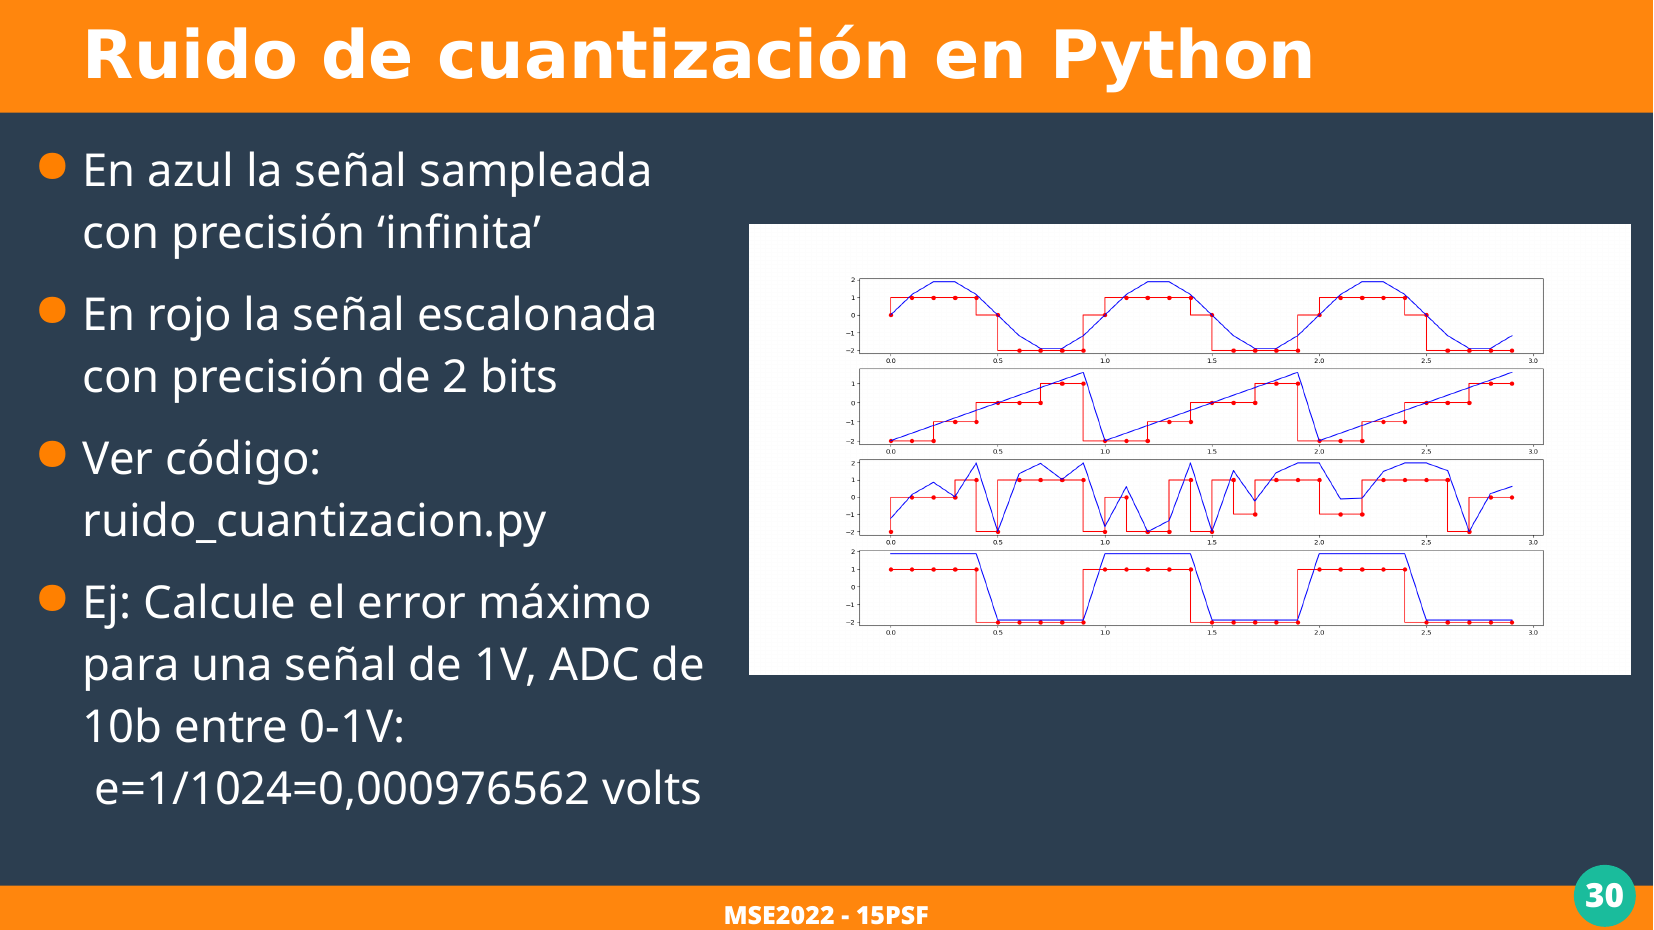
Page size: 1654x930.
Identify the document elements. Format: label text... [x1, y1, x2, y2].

list En azul la señal sampleada con precisión ‘infinita’ En rojo la señal escalonada con precisión de 2 bits Ver código: ruido_cuantizacion.py Ej: Calcule el error máximo para una señal de 1V, ADC de 10b entre 0-1V: e=1/1024=0,000976562 volts [18, 137, 713, 863]
title Ruido de cuantización en Python [0, 16, 1653, 113]
picture [749, 224, 1631, 676]
